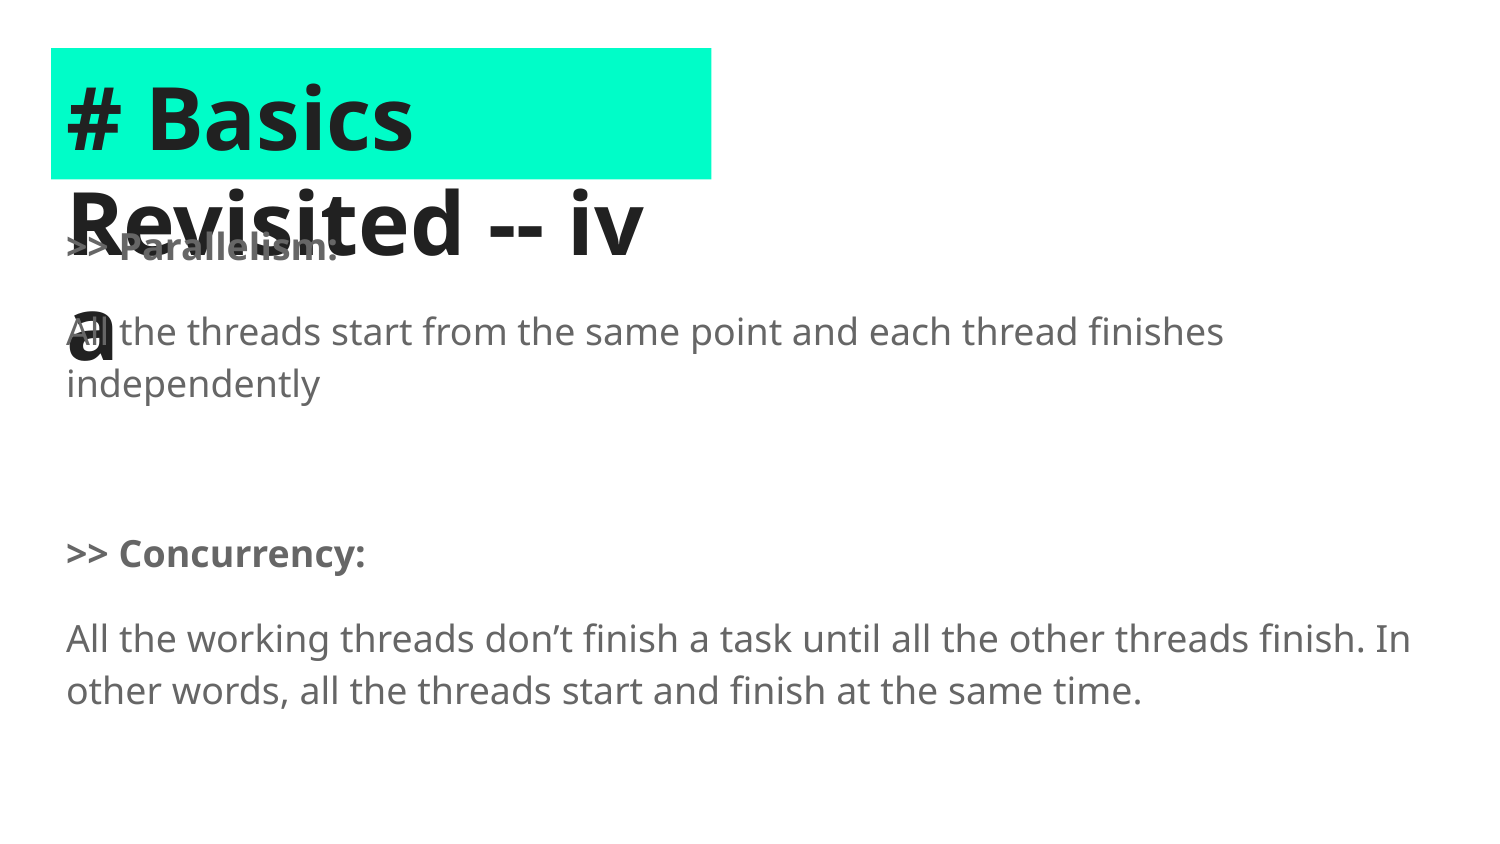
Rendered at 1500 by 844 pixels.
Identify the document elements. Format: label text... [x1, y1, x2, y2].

title # Basics Revisited -- iv a [51, 48, 712, 180]
list >> Parallelism: All the threads start from the same point and each thread finishes independently >> Concurrency: All the working threads don’t finish a task until all the other threads finish. In other words, all the threads start and finish at the same time. [51, 201, 1449, 750]
